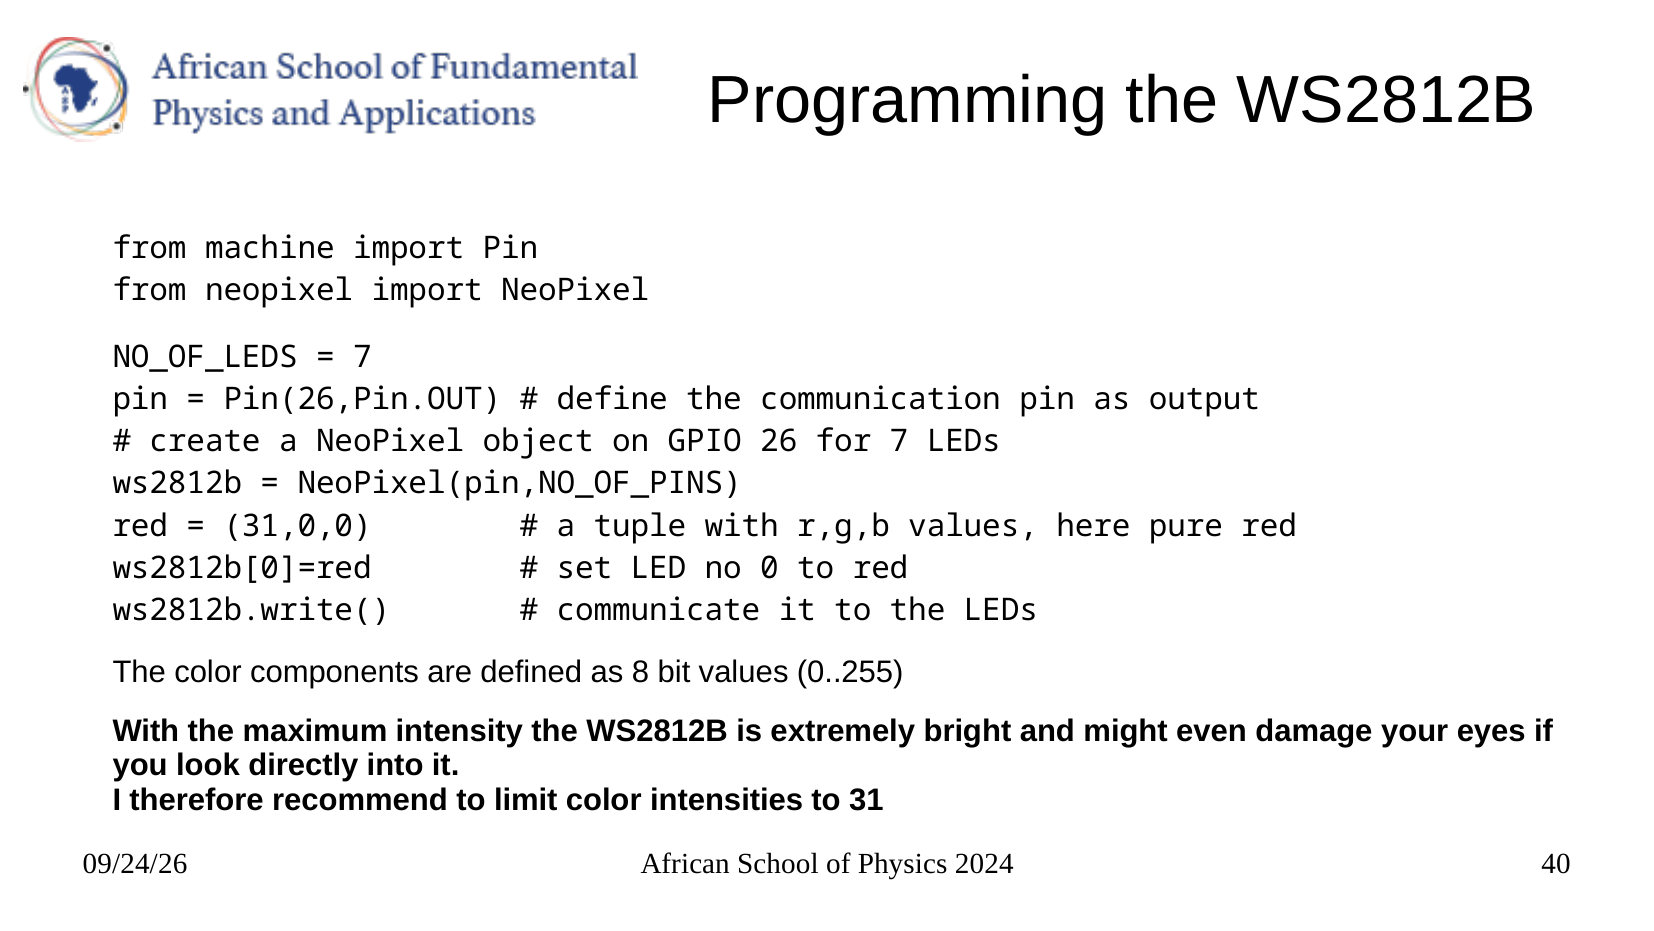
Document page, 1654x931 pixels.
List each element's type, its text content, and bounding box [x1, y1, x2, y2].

title Programming the WS2812B [635, 21, 1610, 177]
list from machine import Pin from neopixel import NeoPixel NO_OF_LEDS = 7 pin = Pin(26,Pin.OUT) # define the communication pin as output # create a NeoPixel object on GPIO 26 for 7 LEDs ws2812b = NeoPixel(pin,NO_OF_PINS) red = (31,0,0) # a tuple with r,g,b values, here pure red ws2812b[0]=red # set LED no 0 to red ws2812b.write() # communicate it to the LEDs The color components are defined as 8 bit values (0..255) With the maximum intensity the WS2812B is extremely bright and might even damage your eyes if you look directly into it. I therefore recommend to limit color intensities to 31 [112, 225, 1601, 826]
picture [23, 37, 635, 142]
